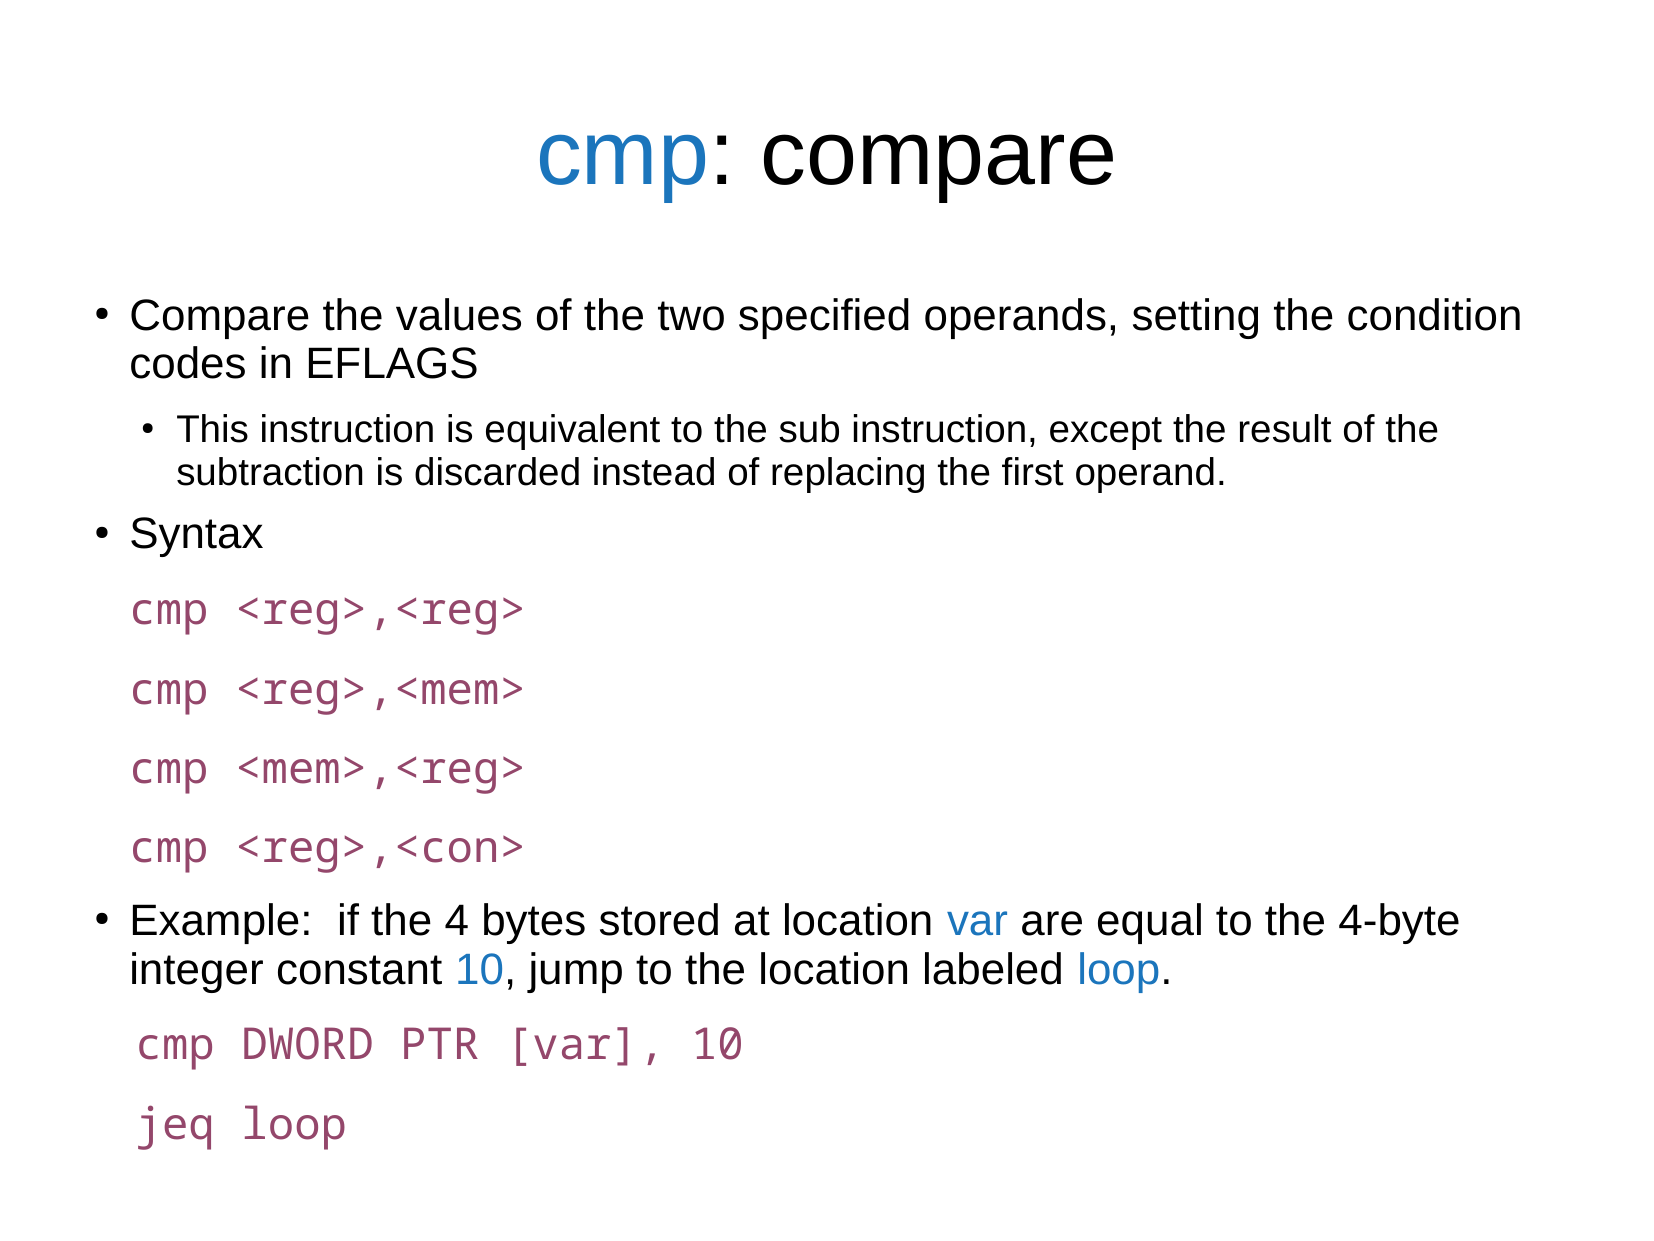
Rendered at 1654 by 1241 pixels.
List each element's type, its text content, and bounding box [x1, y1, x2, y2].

list Compare the values of the two specified operands, setting the condition codes in EFLAGS This instruction is equivalent to the sub instruction, except the result of the subtraction is discarded instead of replacing the first operand. Syntax cmp <reg>,<reg> cmp <reg>,<mem> cmp <mem>,<reg> cmp <reg>,<con> Example: if the 4 bytes stored at location var are equal to the 4-byte integer constant 10, jump to the location labeled loop. cmp DWORD PTR [var], 10 jeq loop [82, 290, 1571, 1163]
title cmp: compare [82, 49, 1571, 257]
